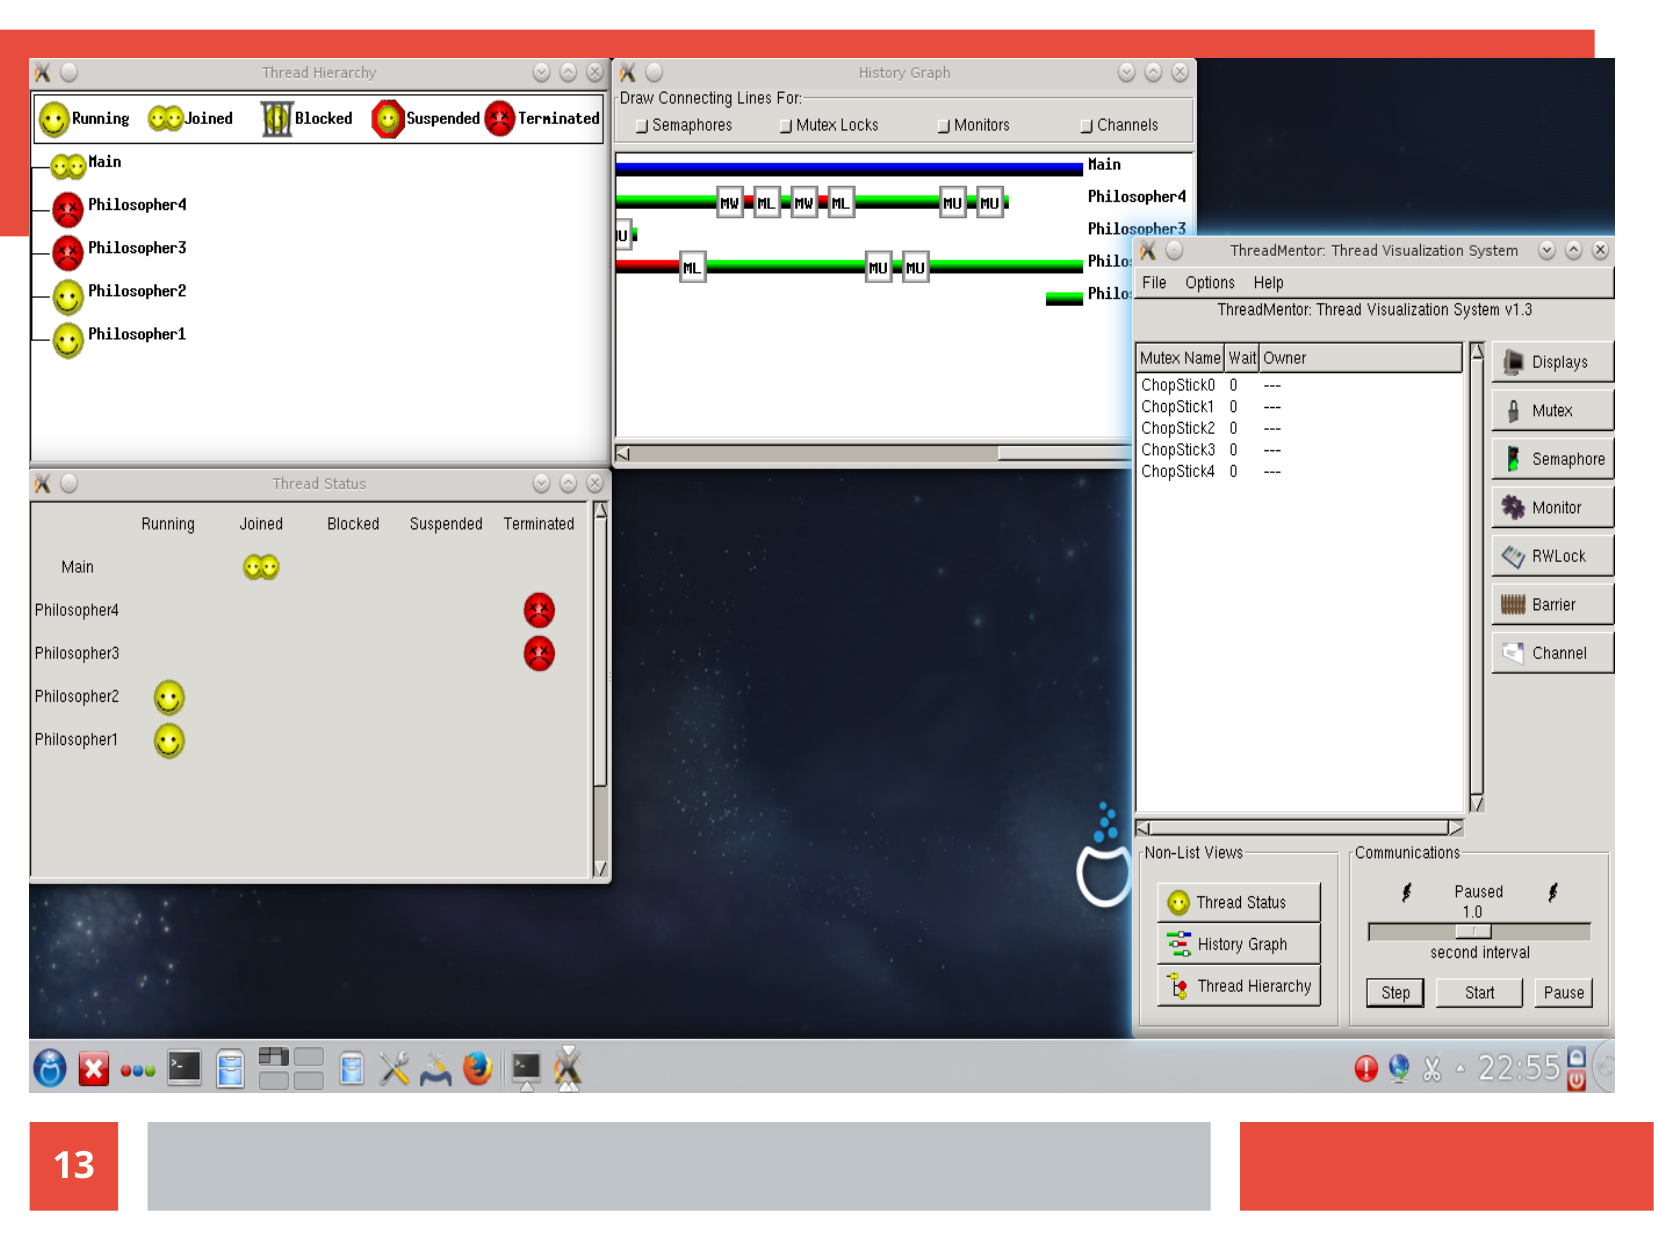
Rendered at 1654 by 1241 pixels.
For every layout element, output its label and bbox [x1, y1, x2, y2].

picture [29, 59, 1615, 1093]
text_box [29, 1122, 119, 1211]
